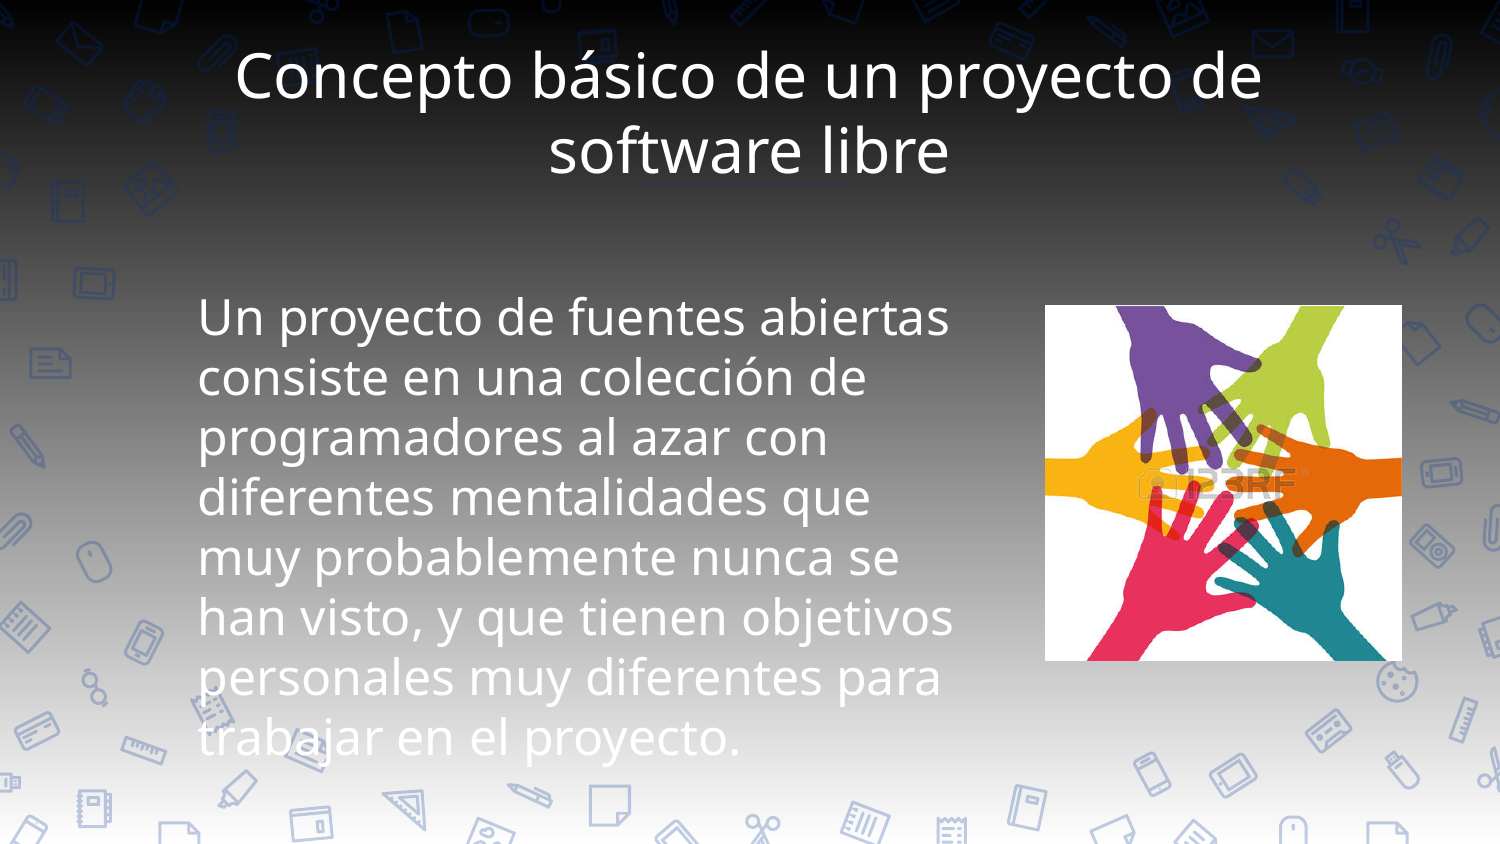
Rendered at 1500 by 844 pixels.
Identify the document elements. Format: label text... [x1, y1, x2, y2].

list Un proyecto de fuentes abiertas consiste en una colección de programadores al azar con diferentes mentalidades que muy probablemente nunca se han visto, y que tienen objetivos personales muy diferentes para trabajar en el proyecto. [182, 269, 991, 643]
picture [1045, 305, 1402, 661]
title Concepto básico de un proyecto de software libre [182, 49, 1318, 201]
